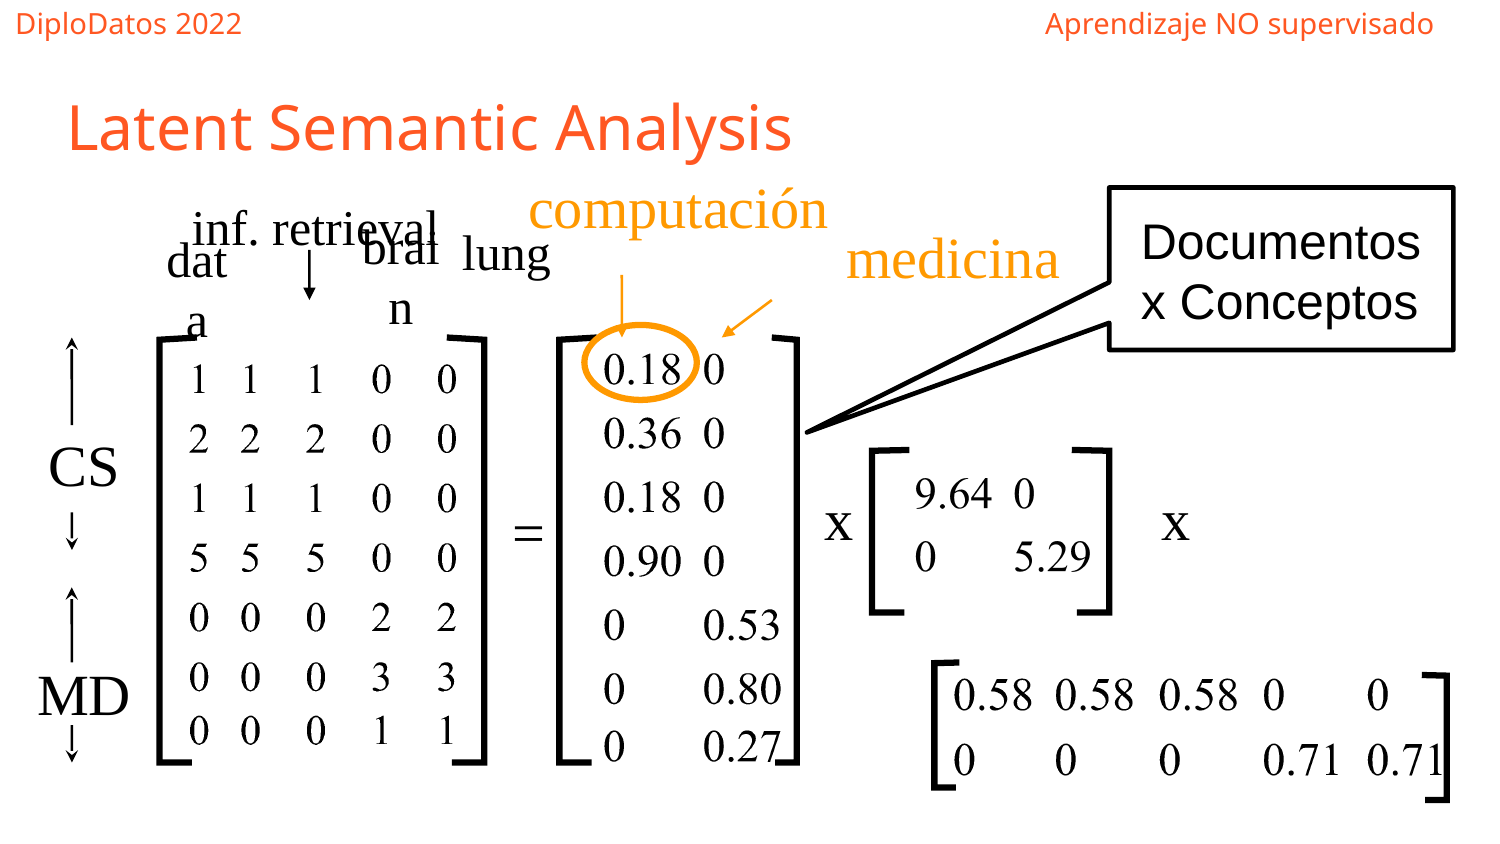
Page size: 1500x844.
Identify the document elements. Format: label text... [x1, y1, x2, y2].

text_box inf. retrieval [171, 187, 460, 263]
text_box data [140, 249, 254, 325]
text_box brain [368, 243, 380, 262]
text_box lung [531, 270, 545, 279]
text_box x [809, 474, 869, 561]
text_box Documentos x Conceptos [1125, 194, 1446, 320]
picture [584, 337, 789, 791]
text_box data [197, 265, 206, 275]
text_box lung [532, 248, 542, 260]
text_box MD [21, 649, 146, 736]
text_box data [172, 263, 183, 275]
text_box CS [33, 420, 136, 506]
picture [934, 662, 1463, 817]
text_box computación [509, 167, 849, 248]
picture [171, 349, 511, 772]
title Latent Semantic Analysis [51, 72, 1449, 167]
picture [896, 462, 1097, 612]
text_box = [496, 487, 560, 573]
text_box [806, 187, 1454, 433]
text_box x [1146, 474, 1207, 561]
text_box brain [334, 237, 468, 313]
text_box lung [446, 212, 566, 288]
picture [588, 337, 693, 396]
text_box medicina [771, 212, 1109, 298]
